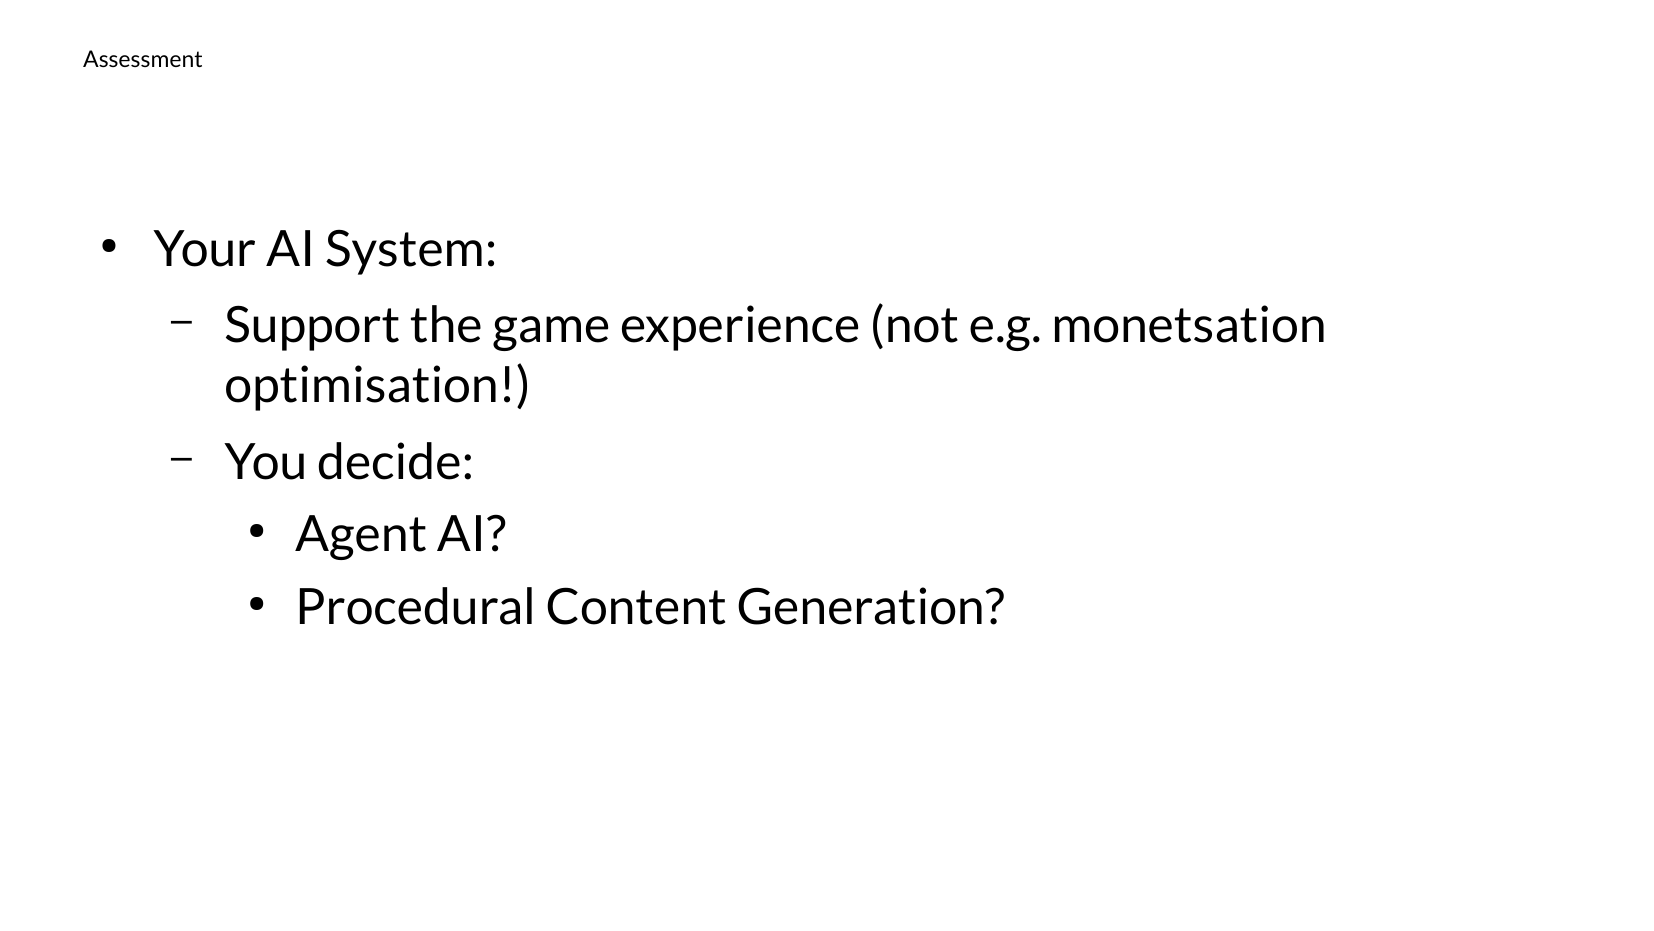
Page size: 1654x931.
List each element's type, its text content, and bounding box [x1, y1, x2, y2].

title Assessment [83, 0, 1571, 119]
list Your AI System: Support the game experience (not e.g. monetsation optimisation!) You decide: Agent AI? Procedural Content Generation? [82, 217, 1571, 839]
